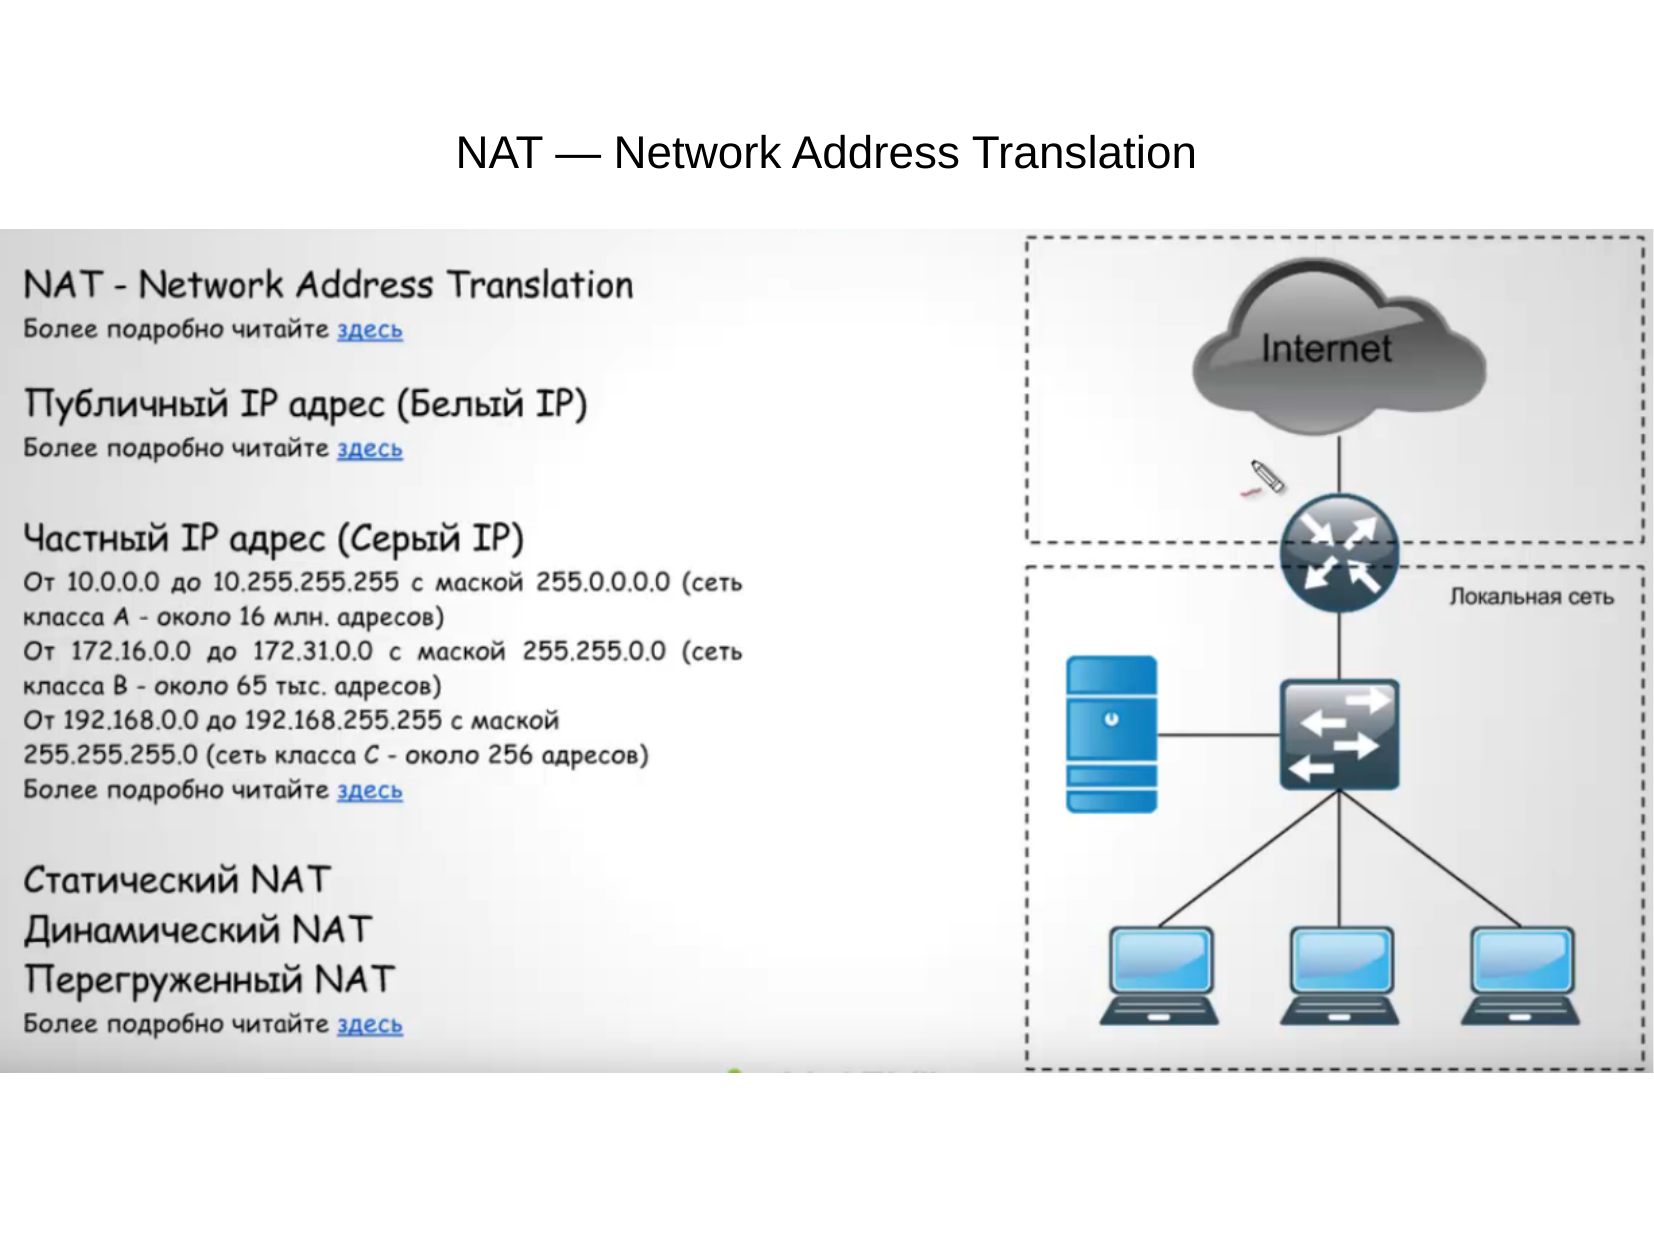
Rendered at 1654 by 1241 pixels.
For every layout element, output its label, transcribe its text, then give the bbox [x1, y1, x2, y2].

picture [0, 229, 1654, 1073]
title NAT — Network Address Translation [82, 49, 1571, 229]
